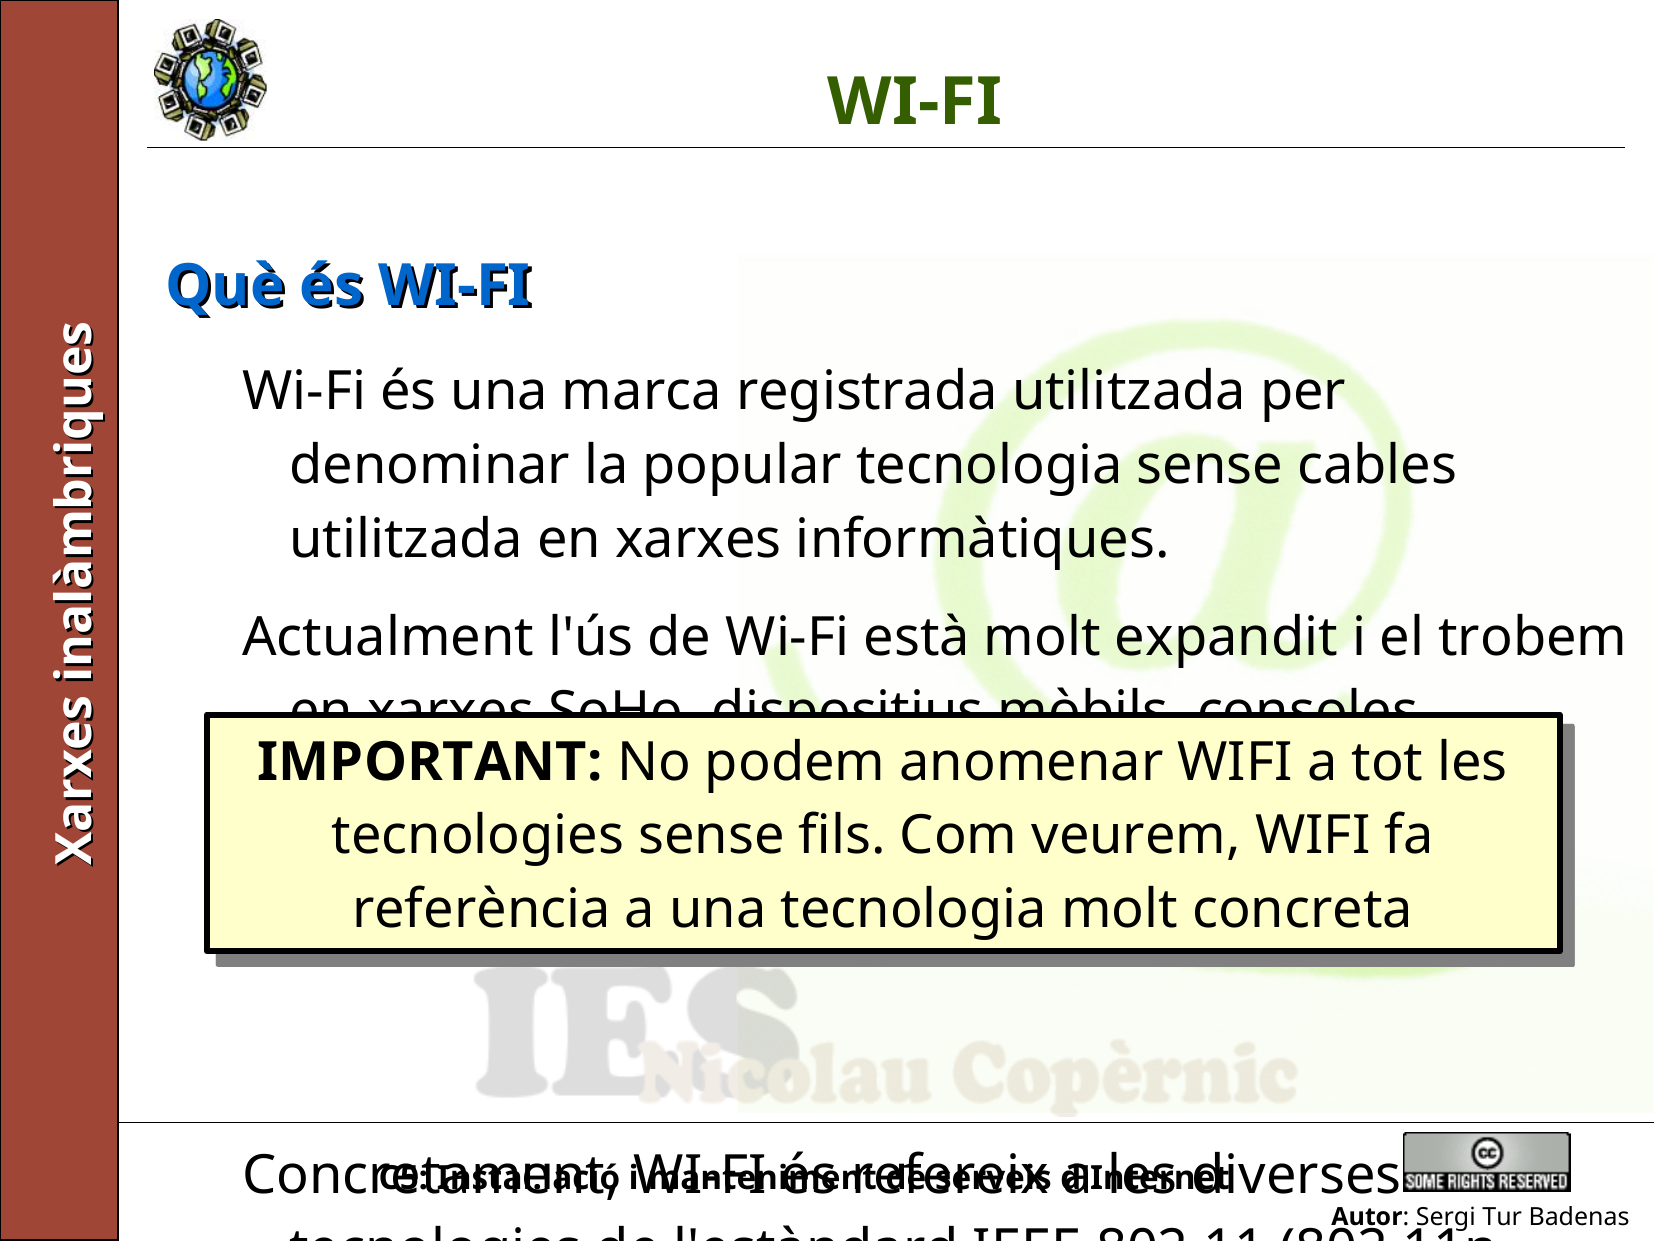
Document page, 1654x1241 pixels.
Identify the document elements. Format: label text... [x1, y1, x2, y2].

picture [1403, 1132, 1571, 1192]
text_box IMPORTANT: No podem anomenar WIFI a tot les tecnologies sense fils. Com veurem, WIFI fa referència a una tecnologia molt concreta [206, 714, 1560, 893]
picture [466, 252, 1654, 1117]
picture [154, 19, 268, 142]
list Què és WI-FI Wi-Fi és una marca registrada utilitzada per denominar la popular tecnologia sense cables utilitzada en xarxes informàtiques. Actualment l'ús de Wi-Fi està molt expandit i el trobem en xarxes SoHo, dispositius mòbils, consoles, impressores i altres perifèrics de xarxa. Concretament, WI-FI és refereix a les diverses tecnologies de l'estàndard IEEE 802.11 (802.11n, 802.11b, 802.11g, 802.11a...). [147, 242, 1636, 1101]
title WI-FI [171, 56, 1654, 141]
